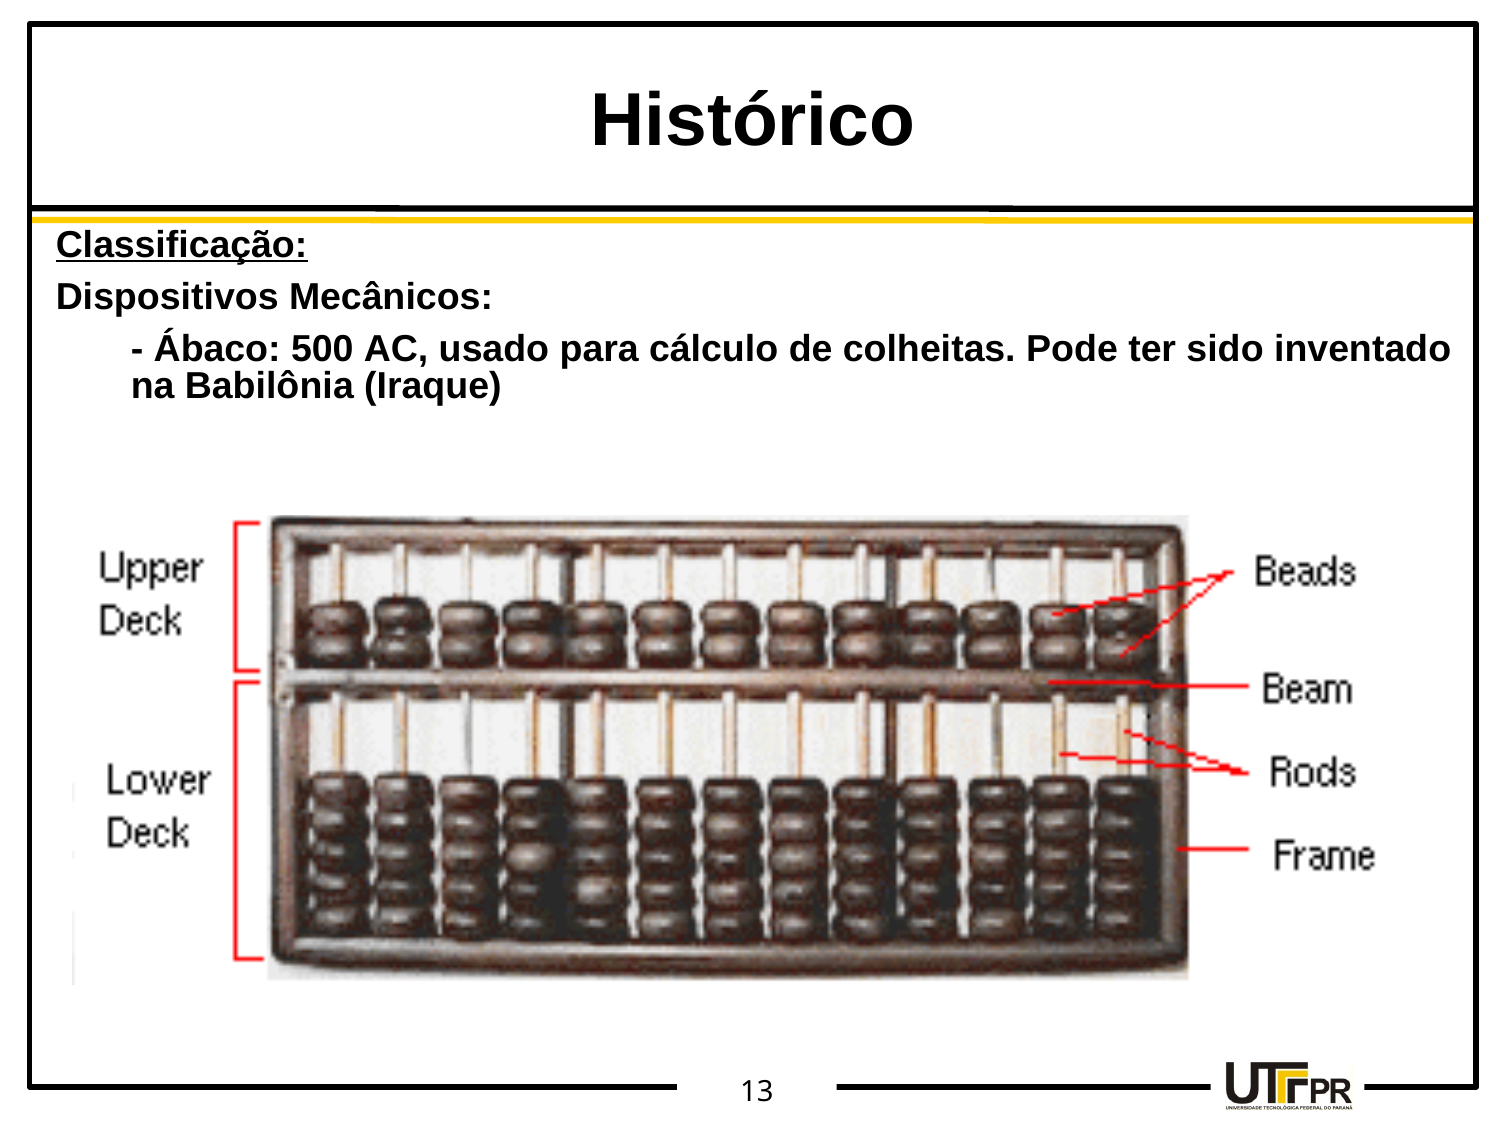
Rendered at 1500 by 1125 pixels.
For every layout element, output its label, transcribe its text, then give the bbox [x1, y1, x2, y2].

picture [1225, 1062, 1353, 1110]
title Histórico [29, 47, 1477, 196]
picture [72, 515, 1436, 985]
list Classificação: Dispositivos Mecânicos: - Ábaco: 500 AC, usado para cálculo de colheitas. Pode ter sido inventado na Babilônia (Iraque) [41, 220, 1471, 990]
